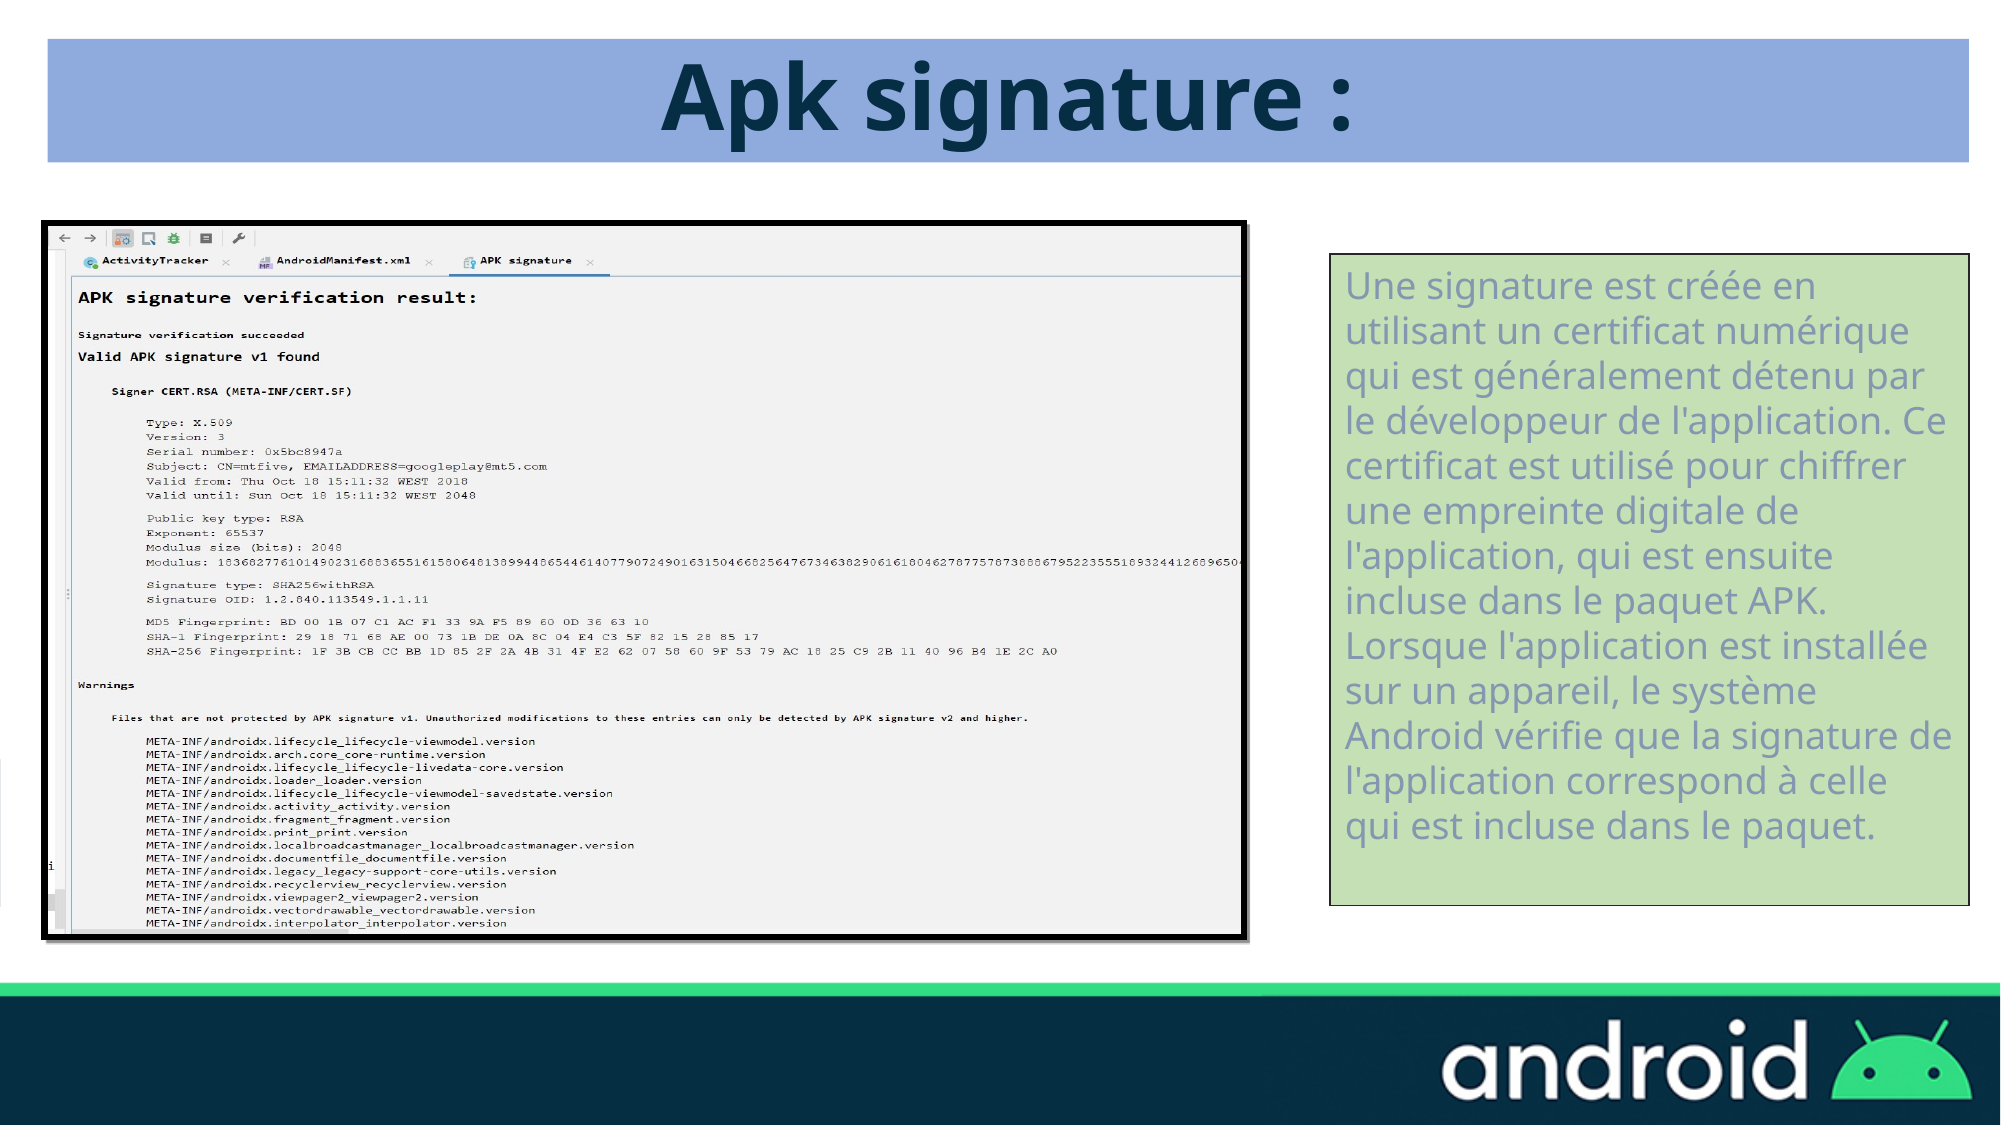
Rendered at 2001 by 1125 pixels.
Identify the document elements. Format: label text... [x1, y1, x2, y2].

text_box Une signature est créée en utilisant un certificat numérique qui est généralement détenu par le développeur de l'application. Ce certificat est utilisé pour chiffrer une empreinte digitale de l'application, qui est ensuite incluse dans le paquet APK. Lorsque l'application est installée sur un appareil, le système Android vérifie que la signature de l'application correspond à celle qui est incluse dans le paquet. [1329, 254, 1969, 906]
title Apk signature : [47, 38, 1969, 163]
picture [47, 225, 1241, 934]
